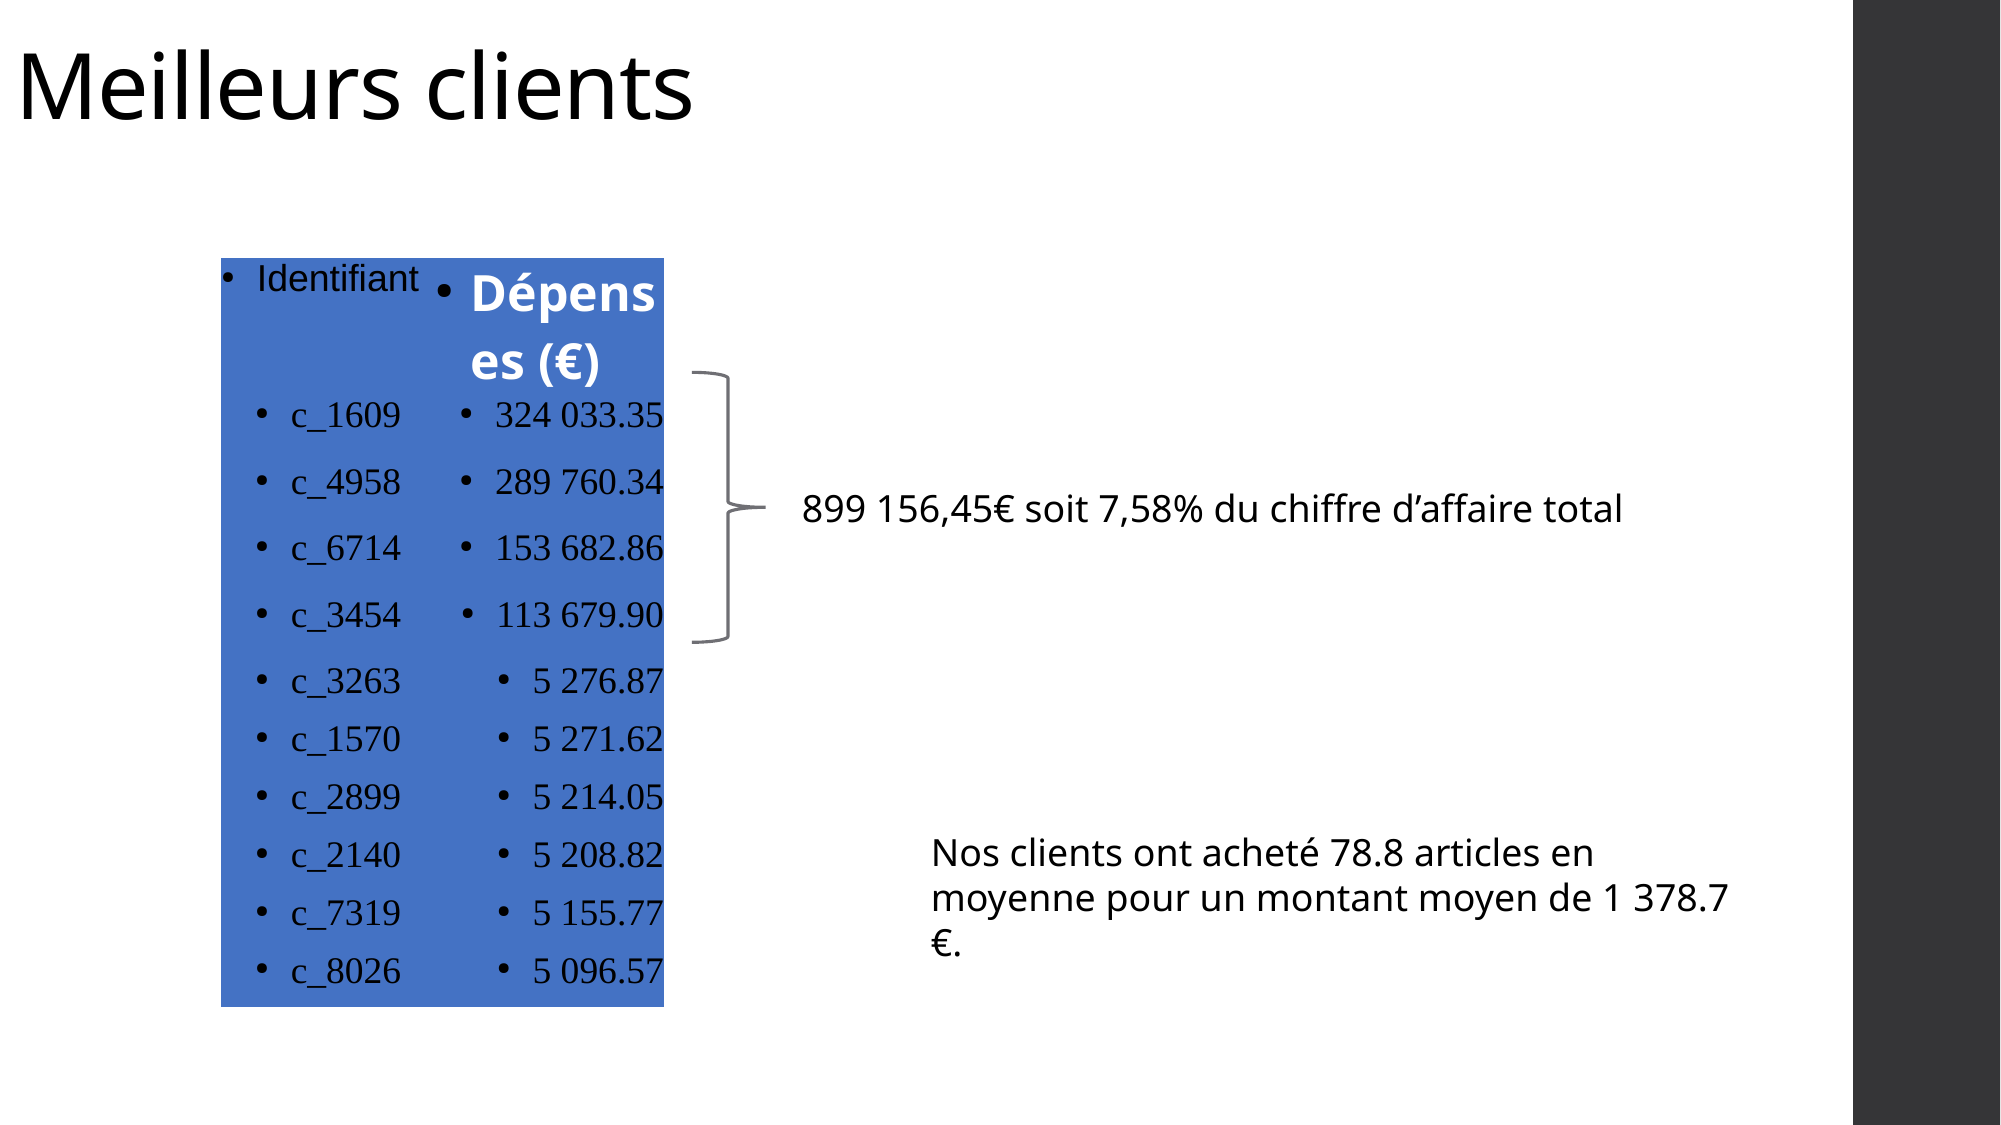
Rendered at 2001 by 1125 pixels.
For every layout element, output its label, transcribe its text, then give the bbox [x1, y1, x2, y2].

table_cell c_8026 [221, 950, 435, 1007]
table_cell 5 096.57 [435, 950, 664, 1007]
table_cell 5 271.62 [435, 718, 664, 776]
text_box Nos clients ont acheté 78.8 articles en moyenne pour un montant moyen de 1 378.7 €. [915, 821, 1779, 928]
table_cell 289 760.34 [435, 461, 664, 527]
table_cell 5 276.87 [435, 660, 664, 718]
table_cell 5 208.82 [435, 834, 664, 892]
table_cell c_2140 [221, 834, 435, 892]
table_cell 113 679.90 [435, 594, 664, 660]
table_cell 324 033.35 [435, 394, 664, 461]
table_cell 5 214.05 [435, 776, 664, 834]
table_cell c_1570 [221, 718, 435, 776]
table_cell c_6714 [221, 527, 435, 594]
text_box 899 156,45€ soit 7,58% du chiffre d’affaire total [786, 477, 1686, 538]
table_cell c_2899 [221, 776, 435, 834]
table_cell c_7319 [221, 892, 435, 950]
table_cell c_3454 [221, 594, 435, 660]
table_cell c_1609 [221, 394, 435, 461]
table_cell 5 155.77 [435, 892, 664, 950]
table_cell c_3263 [221, 660, 435, 718]
table_cell c_4958 [221, 461, 435, 527]
title Meilleurs clients [0, 0, 1591, 147]
table_cell 153 682.86 [435, 527, 664, 594]
table_header Identifiant [221, 258, 435, 394]
table_header Dépenses (€) [435, 258, 664, 394]
